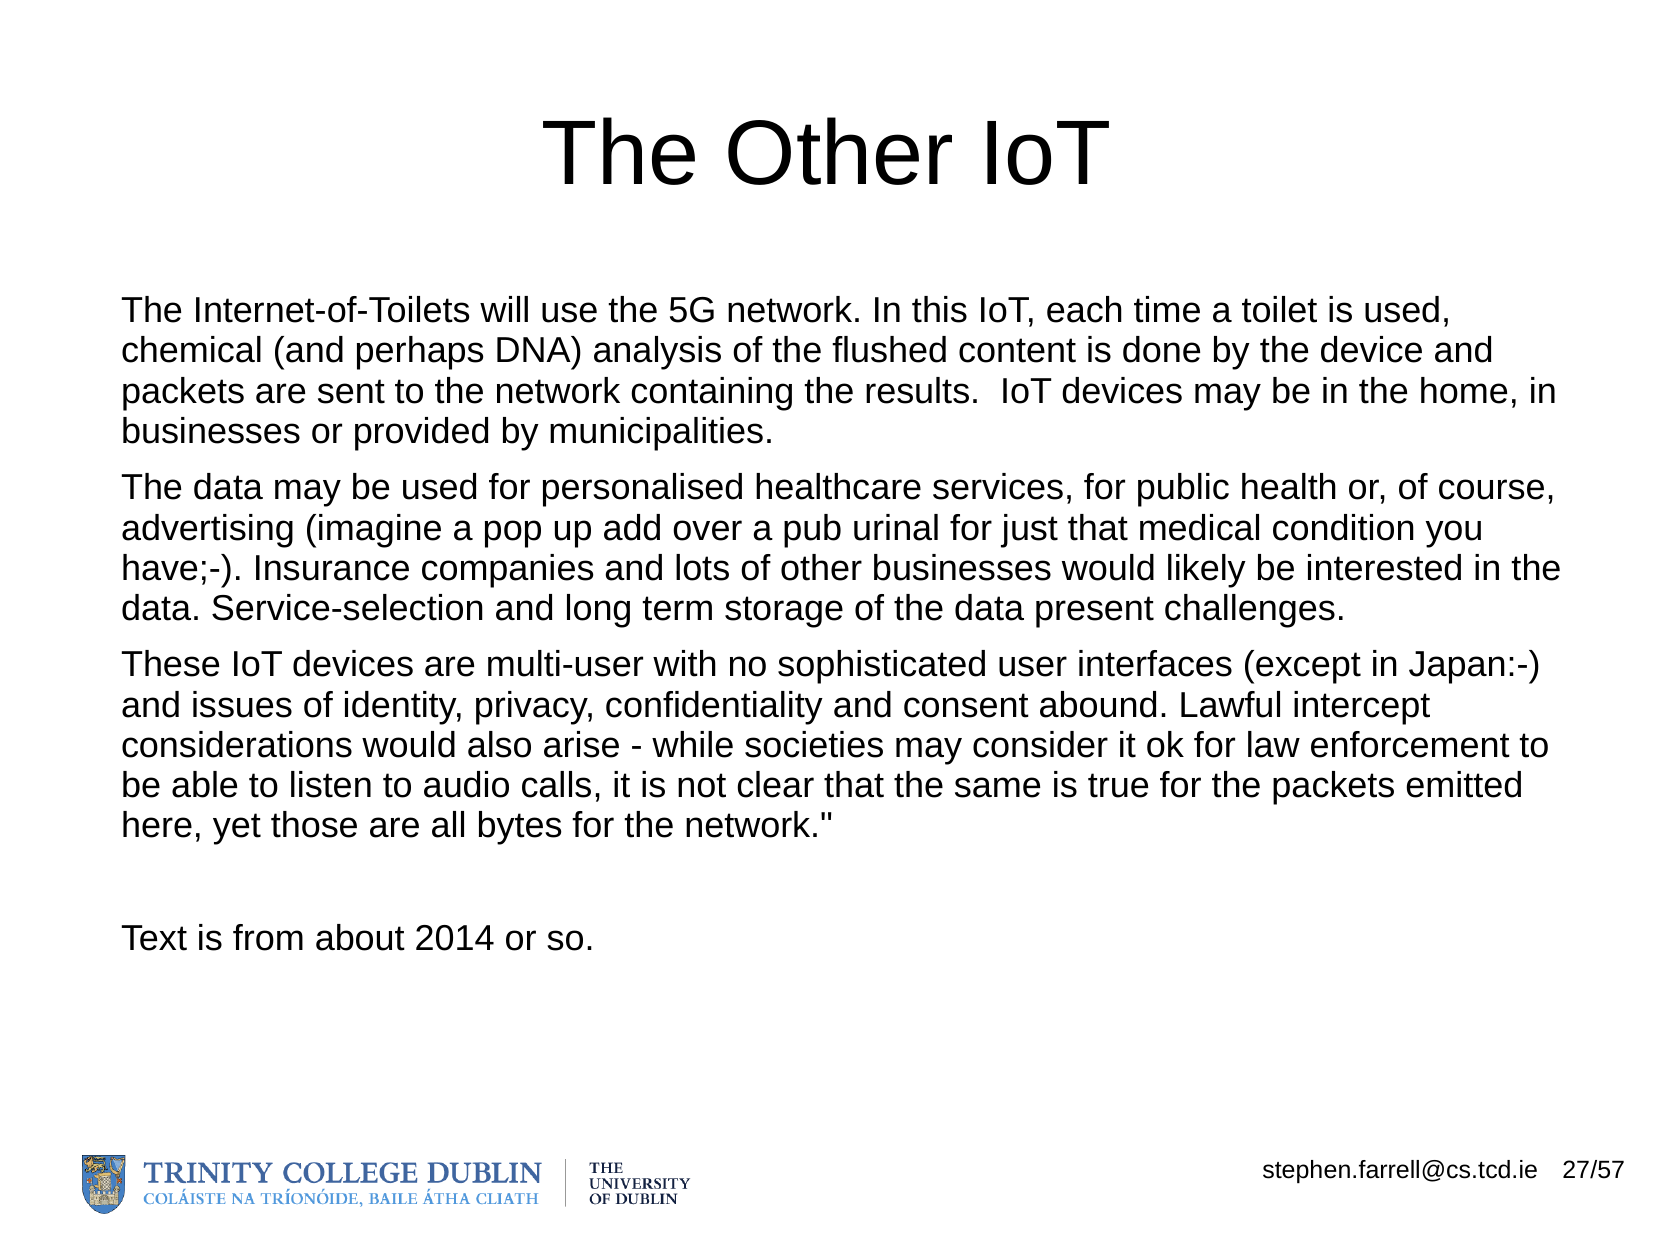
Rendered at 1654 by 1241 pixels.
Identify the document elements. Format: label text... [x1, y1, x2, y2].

list The Internet-of-Toilets will use the 5G network. In this IoT, each time a toilet is used, chemical (and perhaps DNA) analysis of the flushed content is done by the device and packets are sent to the network containing the results. IoT devices may be in the home, in businesses or provided by municipalities. The data may be used for personalised healthcare services, for public health or, of course, advertising (imagine a pop up add over a pub urinal for just that medical condition you have;-). Insurance companies and lots of other businesses would likely be interested in the data. Service-selection and long term storage of the data present challenges. These IoT devices are multi-user with no sophisticated user interfaces (except in Japan:-) and issues of identity, privacy, confidentiality and consent abound. Lawful intercept considerations would also arise - while societies may consider it ok for law enforcement to be able to listen to audio calls, it is not clear that the same is true for the packets emitted here, yet those are all bytes for the network." Text is from about 2014 or so. [82, 290, 1571, 1010]
picture [82, 1155, 694, 1214]
title The Other IoT [82, 49, 1571, 257]
